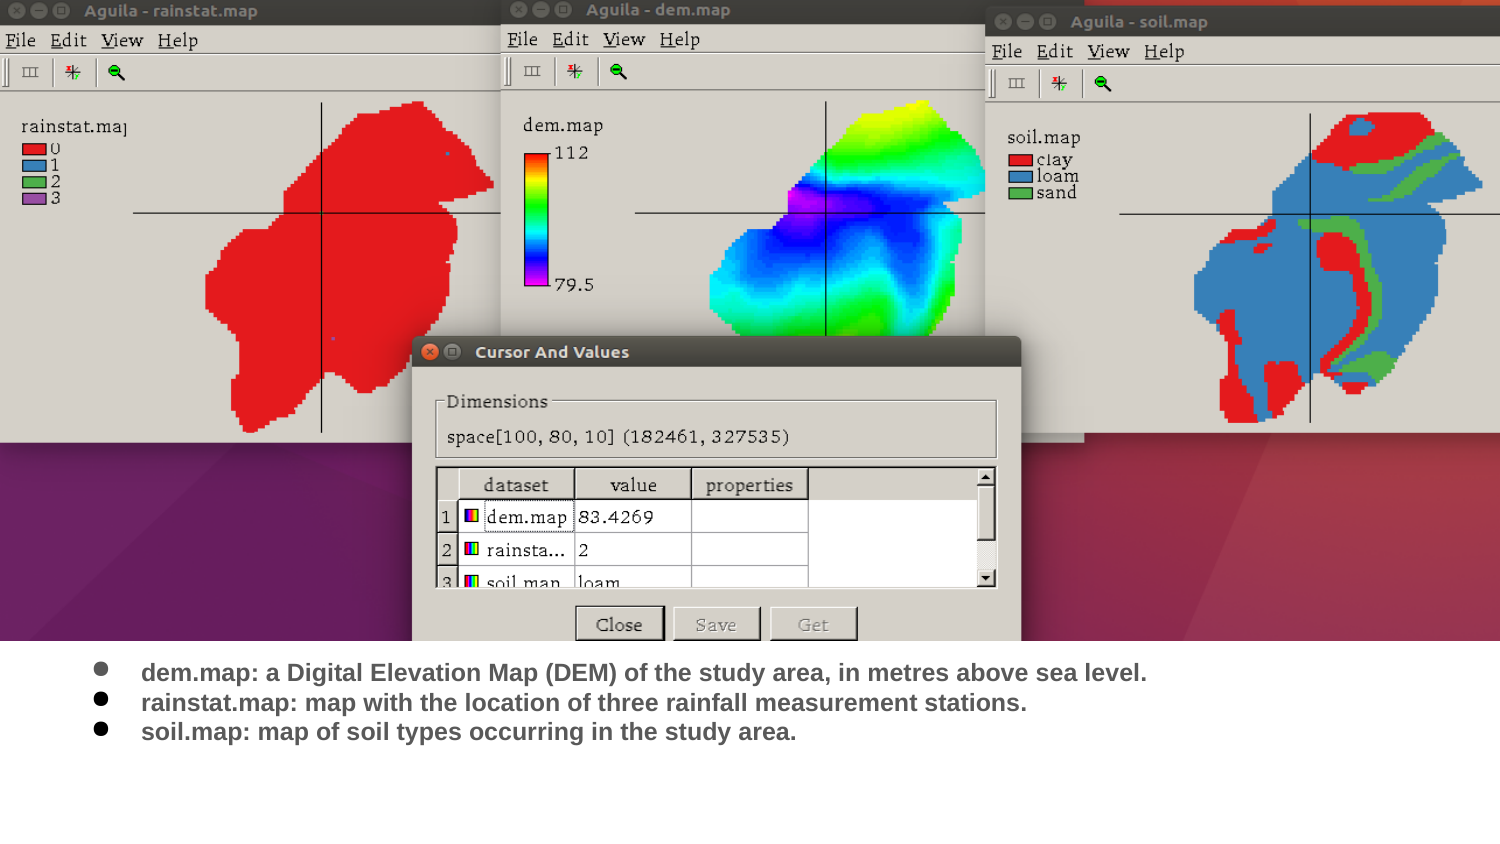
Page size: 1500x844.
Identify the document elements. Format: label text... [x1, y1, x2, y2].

list dem.map: a Digital Elevation Map (DEM) of the study area, in metres above sea level. rainstat.map: map with the location of three rainfall measurement stations. soil.map: map of soil types occurring in the study area. [51, 641, 1449, 795]
picture [0, 0, 1500, 641]
